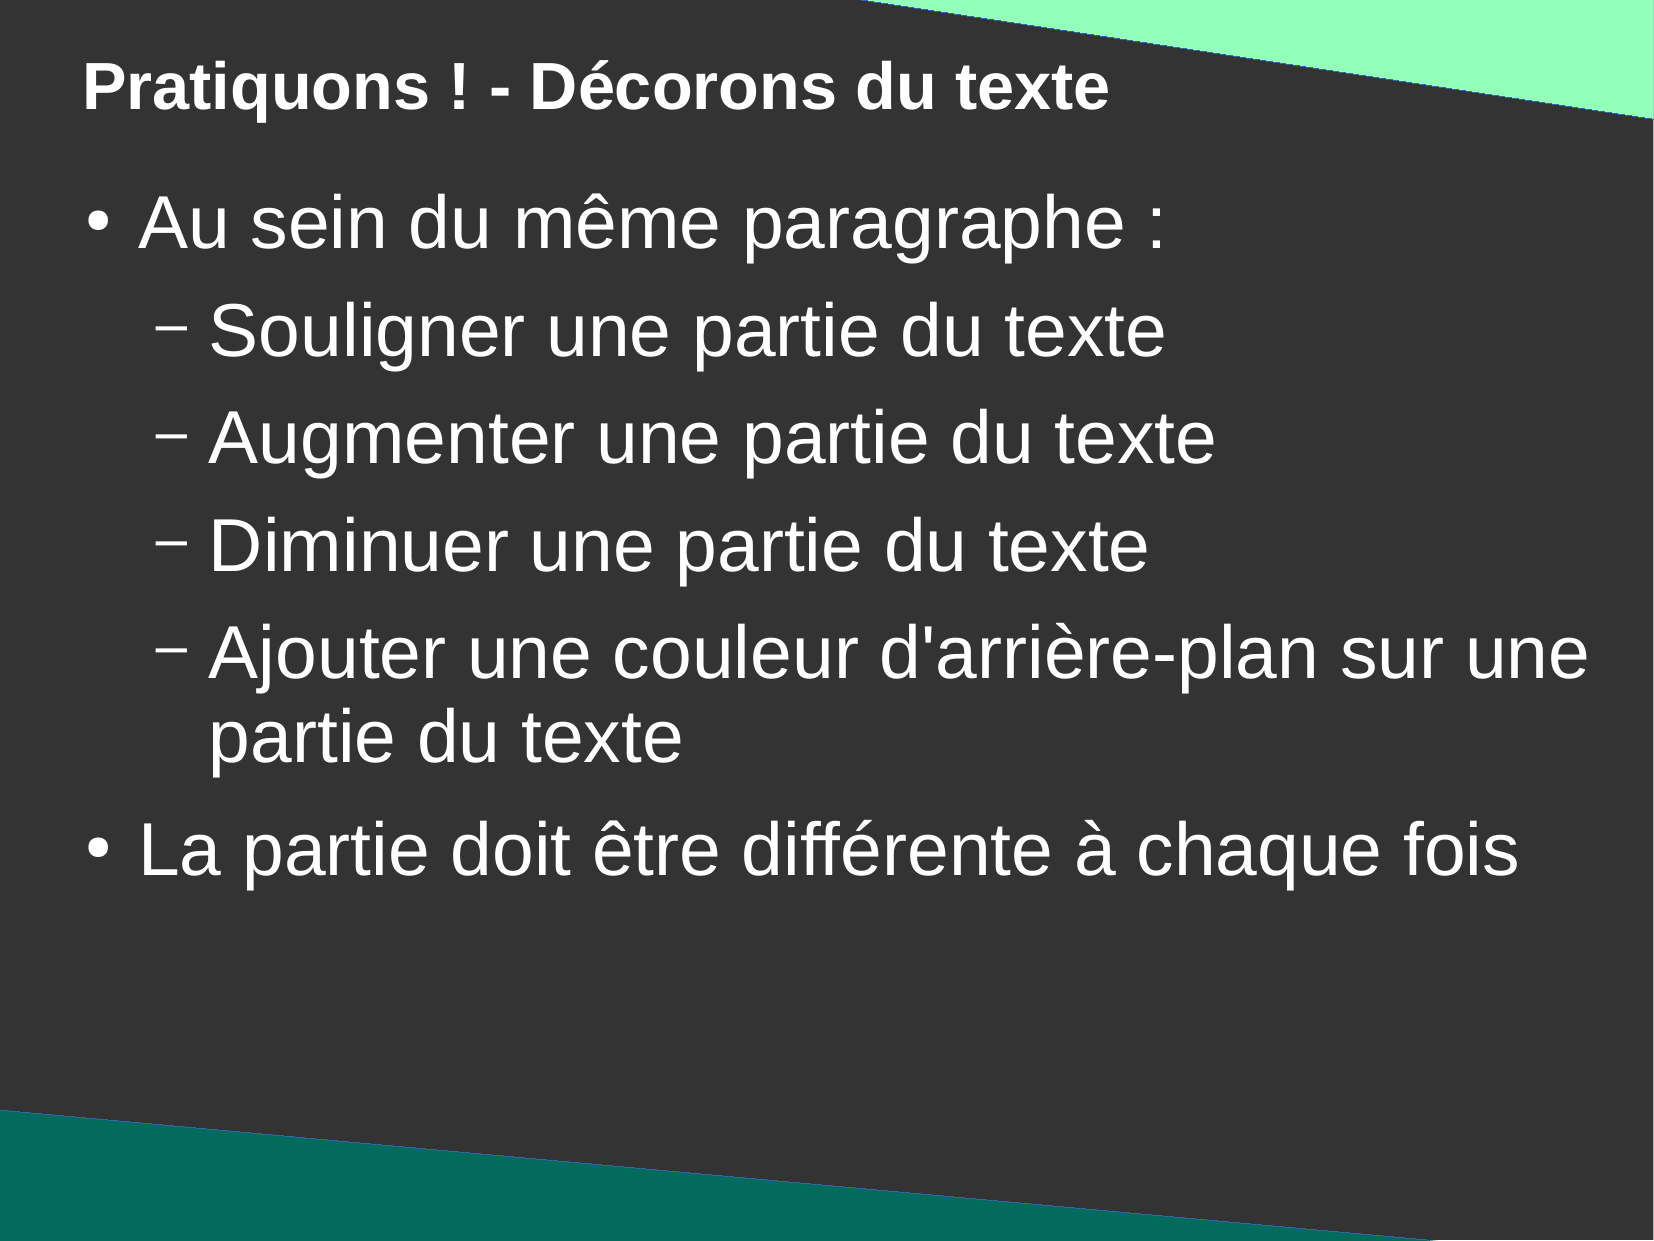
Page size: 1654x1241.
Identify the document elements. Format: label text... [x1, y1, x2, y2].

list Au sein du même paragraphe : Souligner une partie du texte Augmenter une partie du texte Diminuer une partie du texte Ajouter une couleur d'arrière-plan sur une partie du texte La partie doit être différente à chaque fois [67, 180, 1607, 1016]
text_box [861, 0, 1654, 120]
title Pratiquons ! - Décorons du texte [82, 49, 1630, 199]
